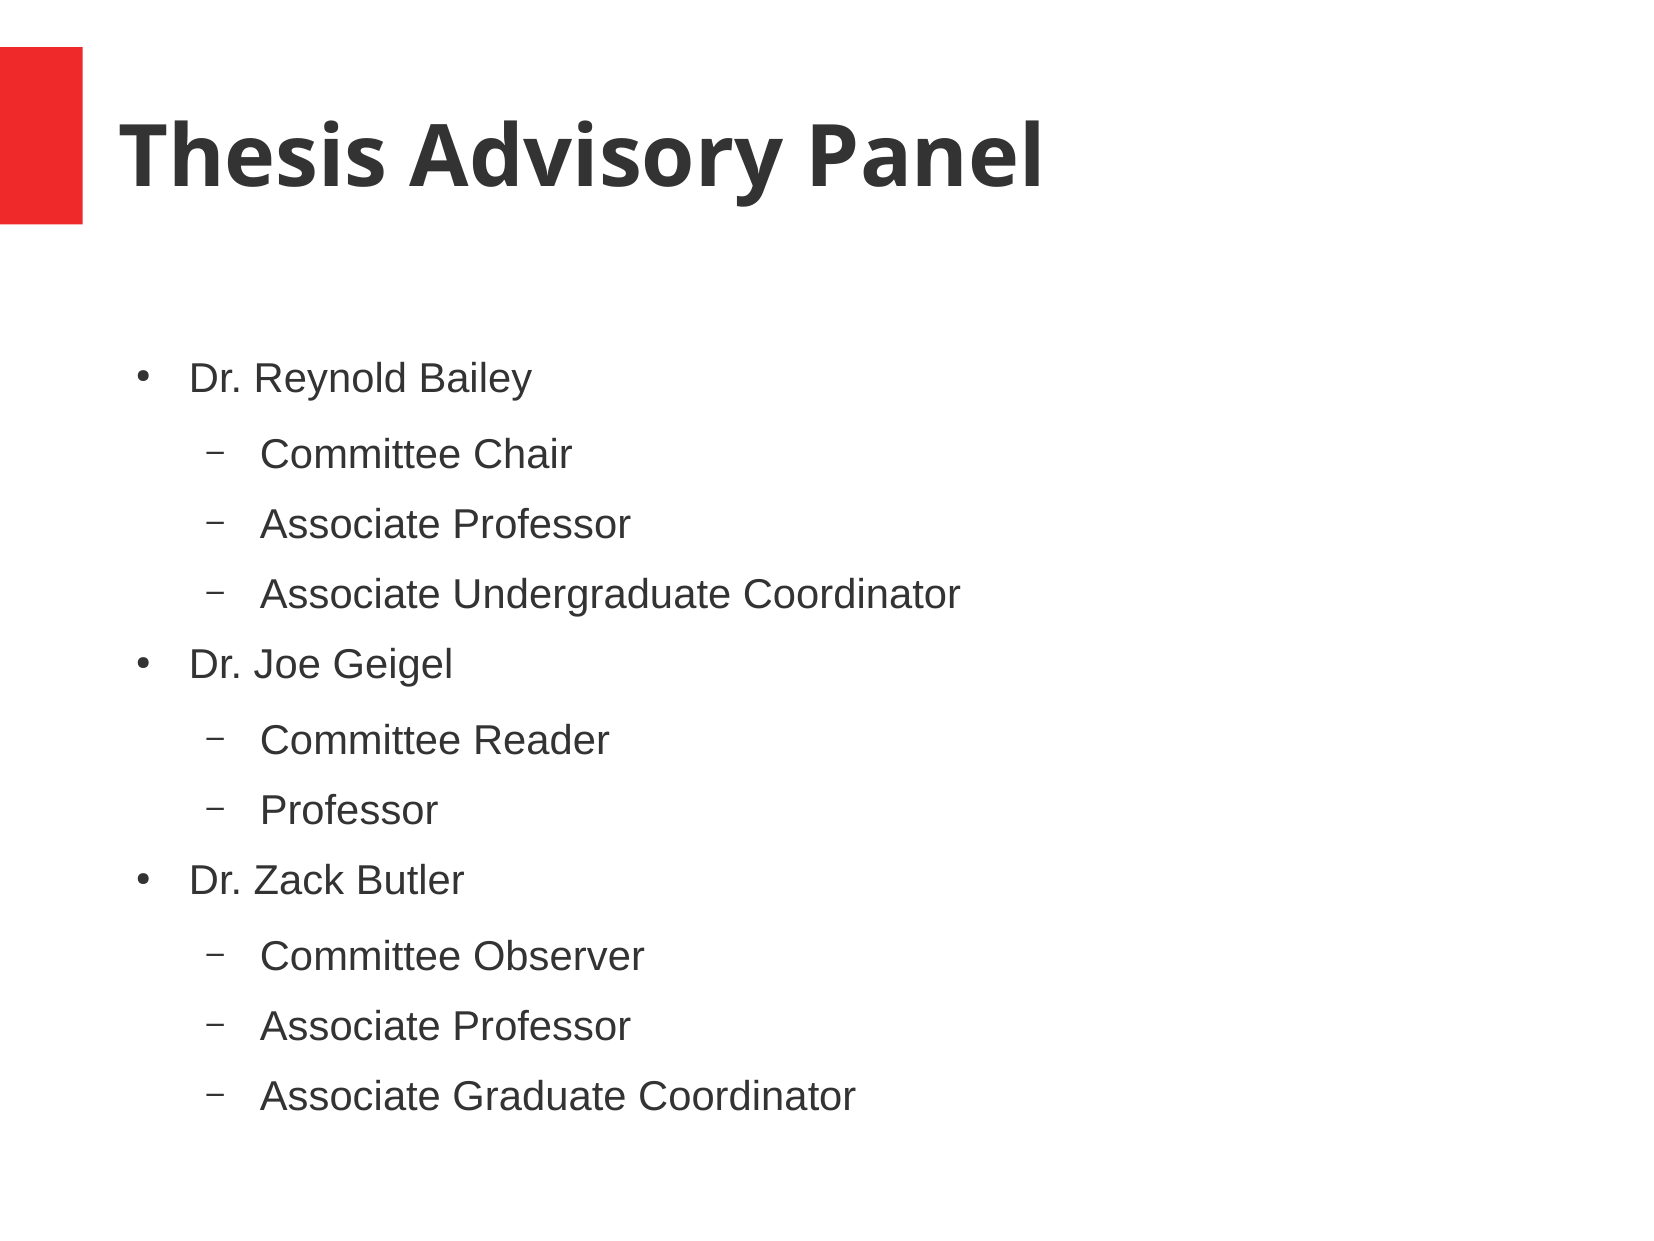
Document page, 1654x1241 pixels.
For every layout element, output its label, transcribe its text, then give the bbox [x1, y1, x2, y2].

title Thesis Advisory Panel [118, 49, 1571, 257]
list Dr. Reynold Bailey Committee Chair Associate Professor Associate Undergraduate Coordinator Dr. Joe Geigel Committee Reader Professor Dr. Zack Butler Committee Observer Associate Professor Associate Graduate Coordinator [118, 354, 1536, 1074]
